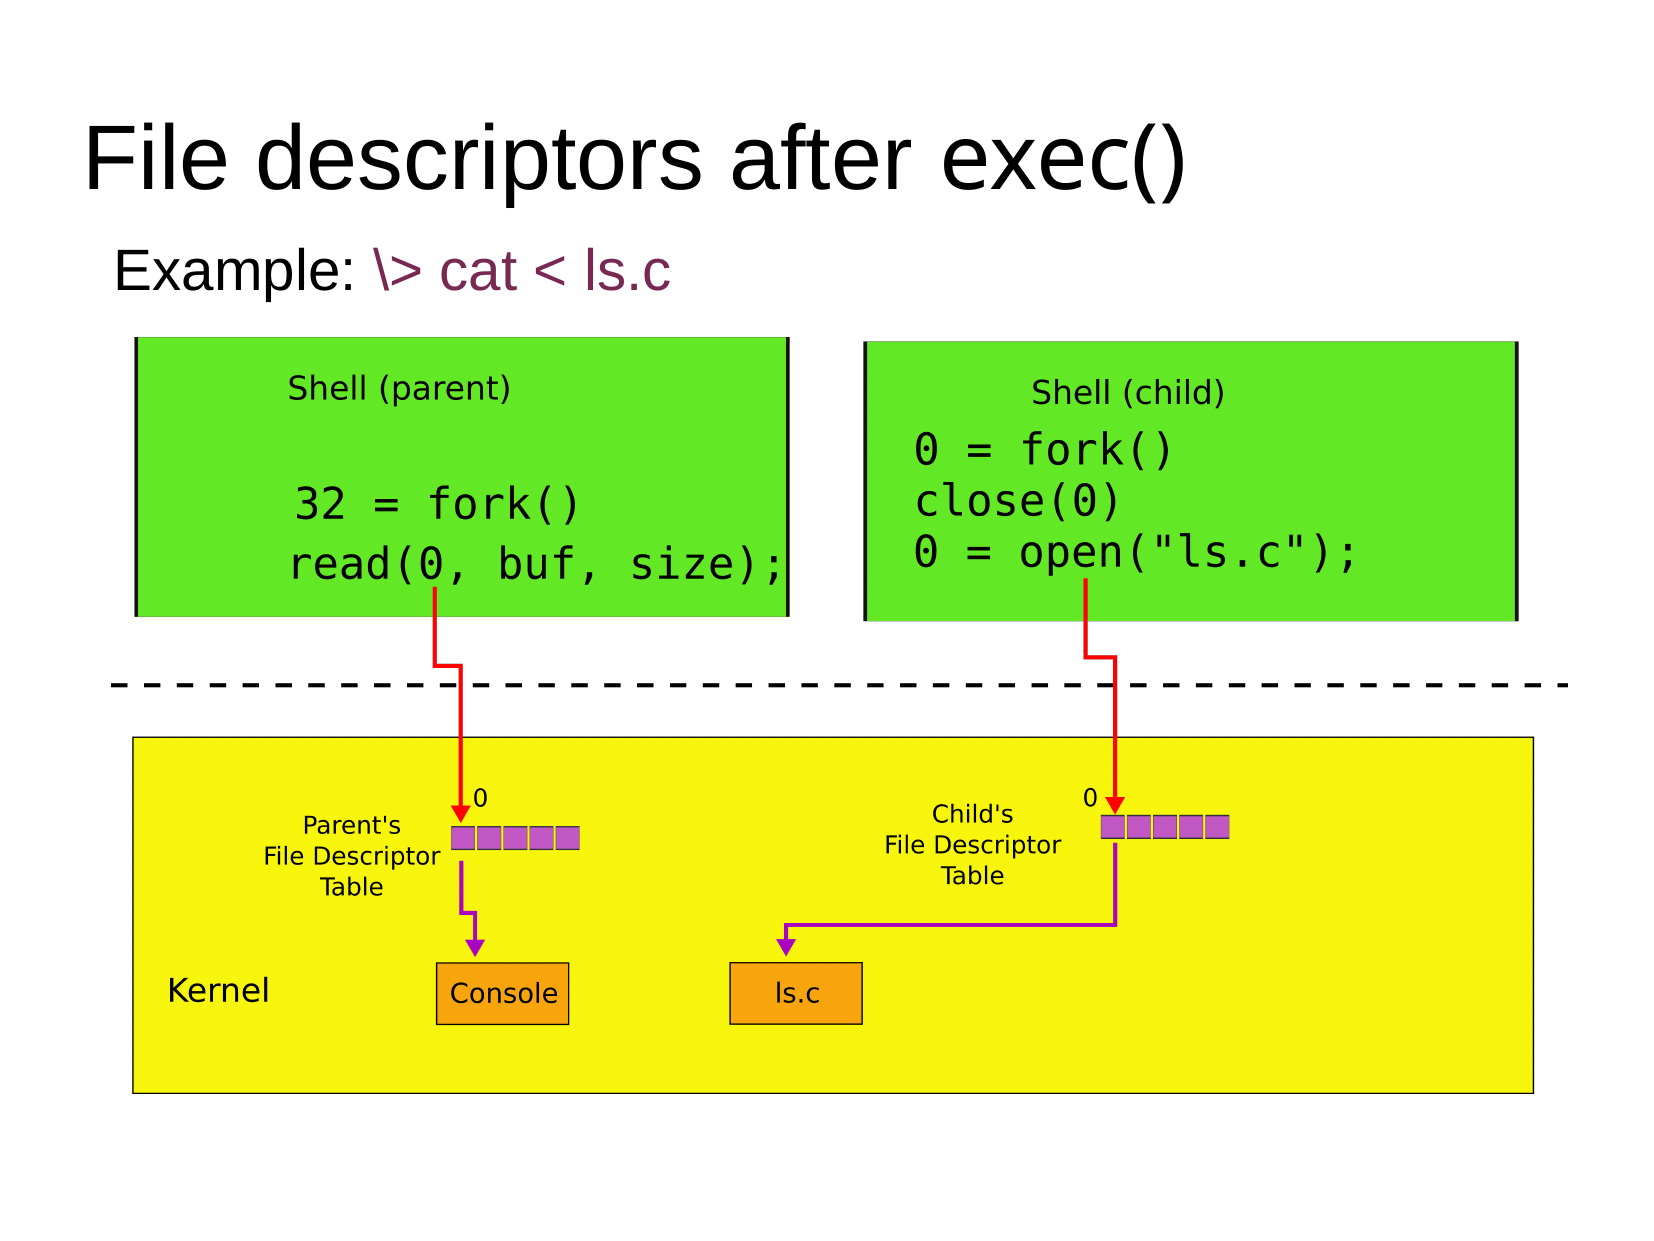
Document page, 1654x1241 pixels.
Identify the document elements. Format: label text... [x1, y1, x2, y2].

title File descriptors after exec() [82, 40, 1613, 266]
picture [111, 337, 1568, 1094]
text_box Example: \> cat < ls.c [99, 225, 863, 333]
